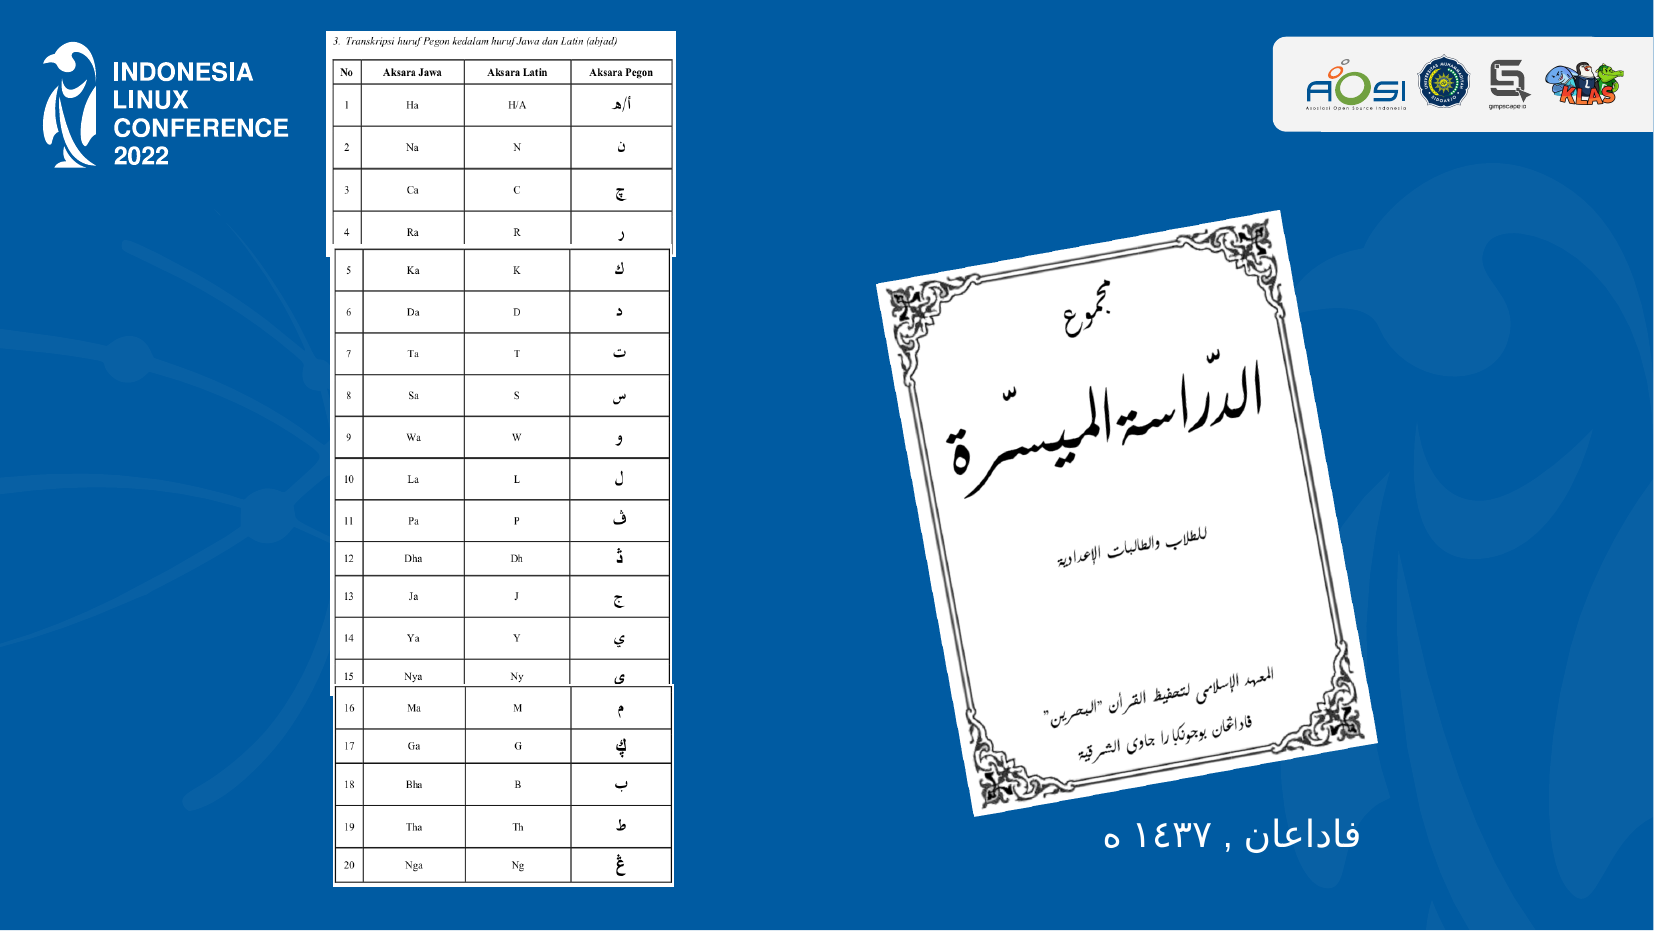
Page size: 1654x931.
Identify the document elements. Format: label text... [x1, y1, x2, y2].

picture [875, 209, 1378, 818]
picture [326, 31, 676, 887]
text_box ‫ه‬ ‫‪١٤٣٧‬‬ ‫‪,‬‬ ‫ﻓﺎداﻋﺎن‬ [1087, 805, 1341, 863]
picture [1417, 54, 1471, 108]
picture [1545, 62, 1624, 105]
